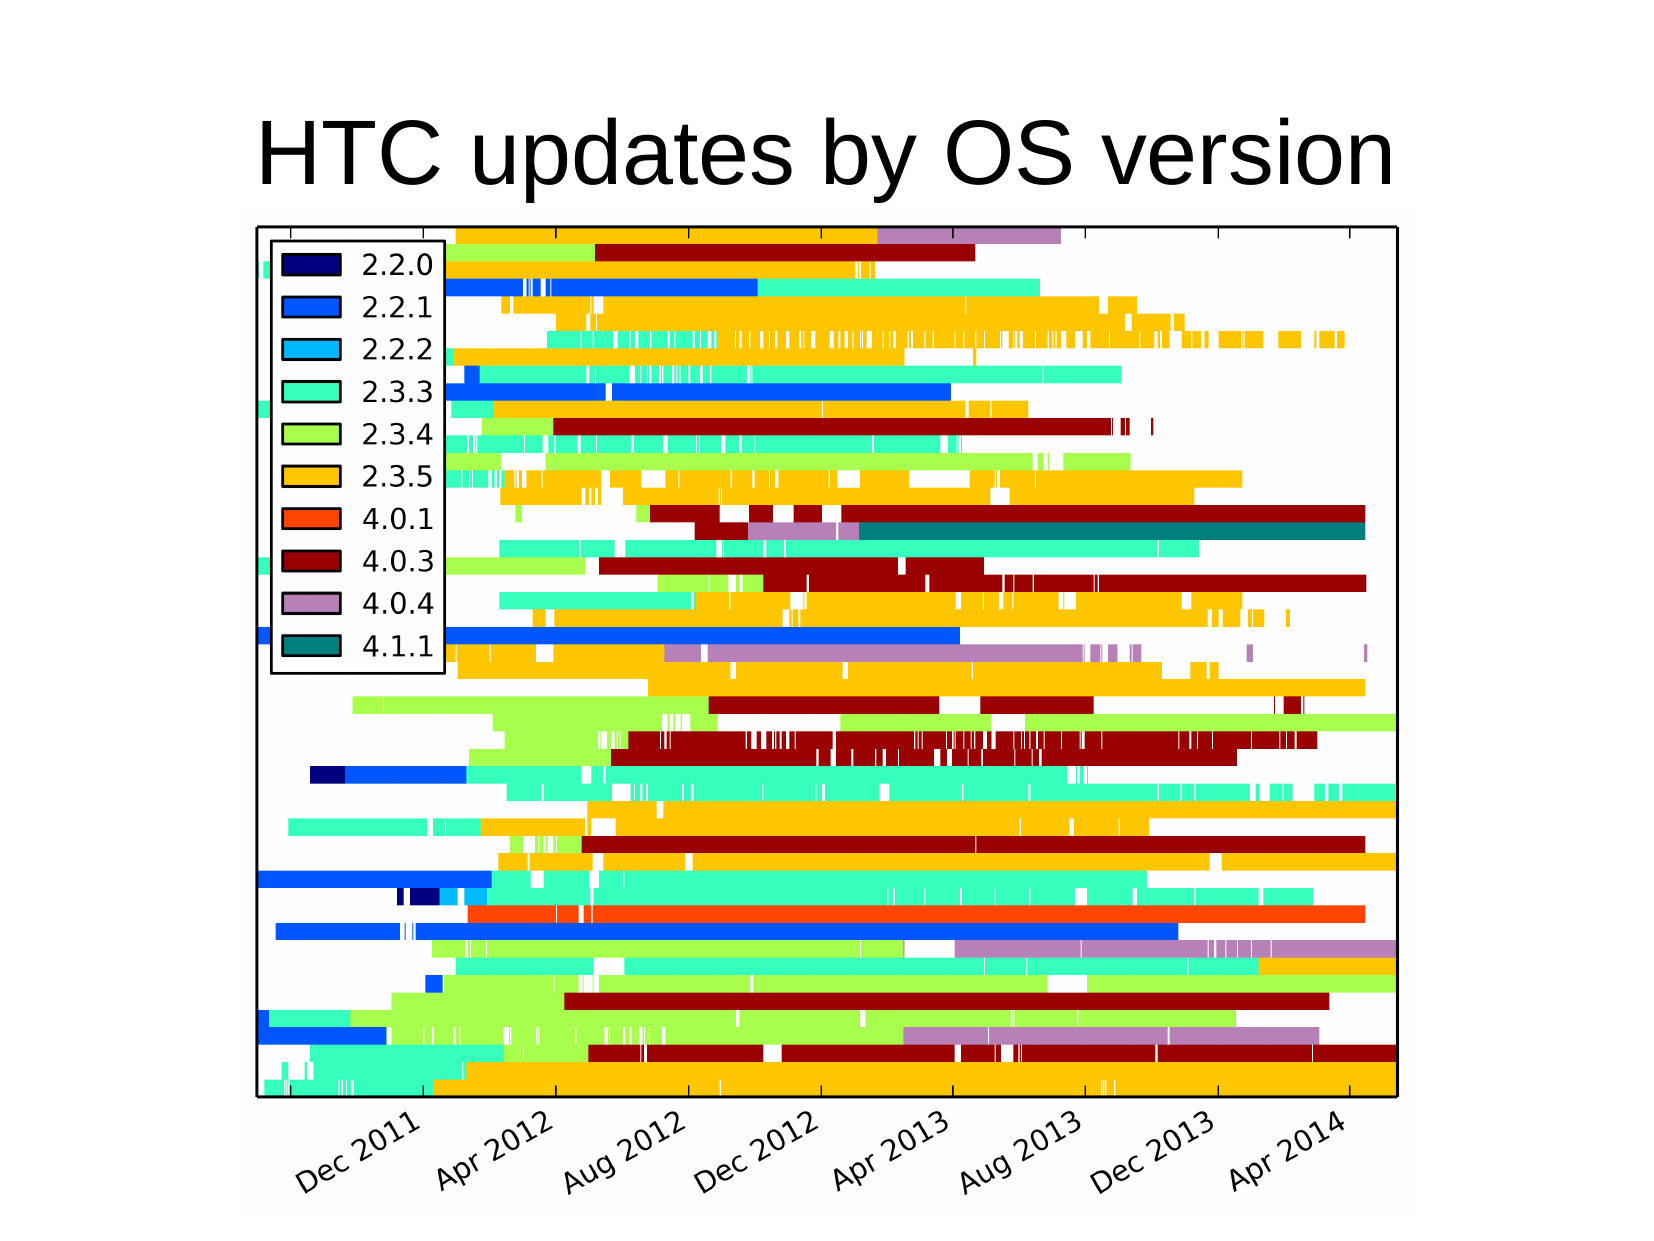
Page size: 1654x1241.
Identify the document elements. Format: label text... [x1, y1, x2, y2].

title HTC updates by OS version [82, 49, 1571, 257]
picture [236, 206, 1418, 1221]
